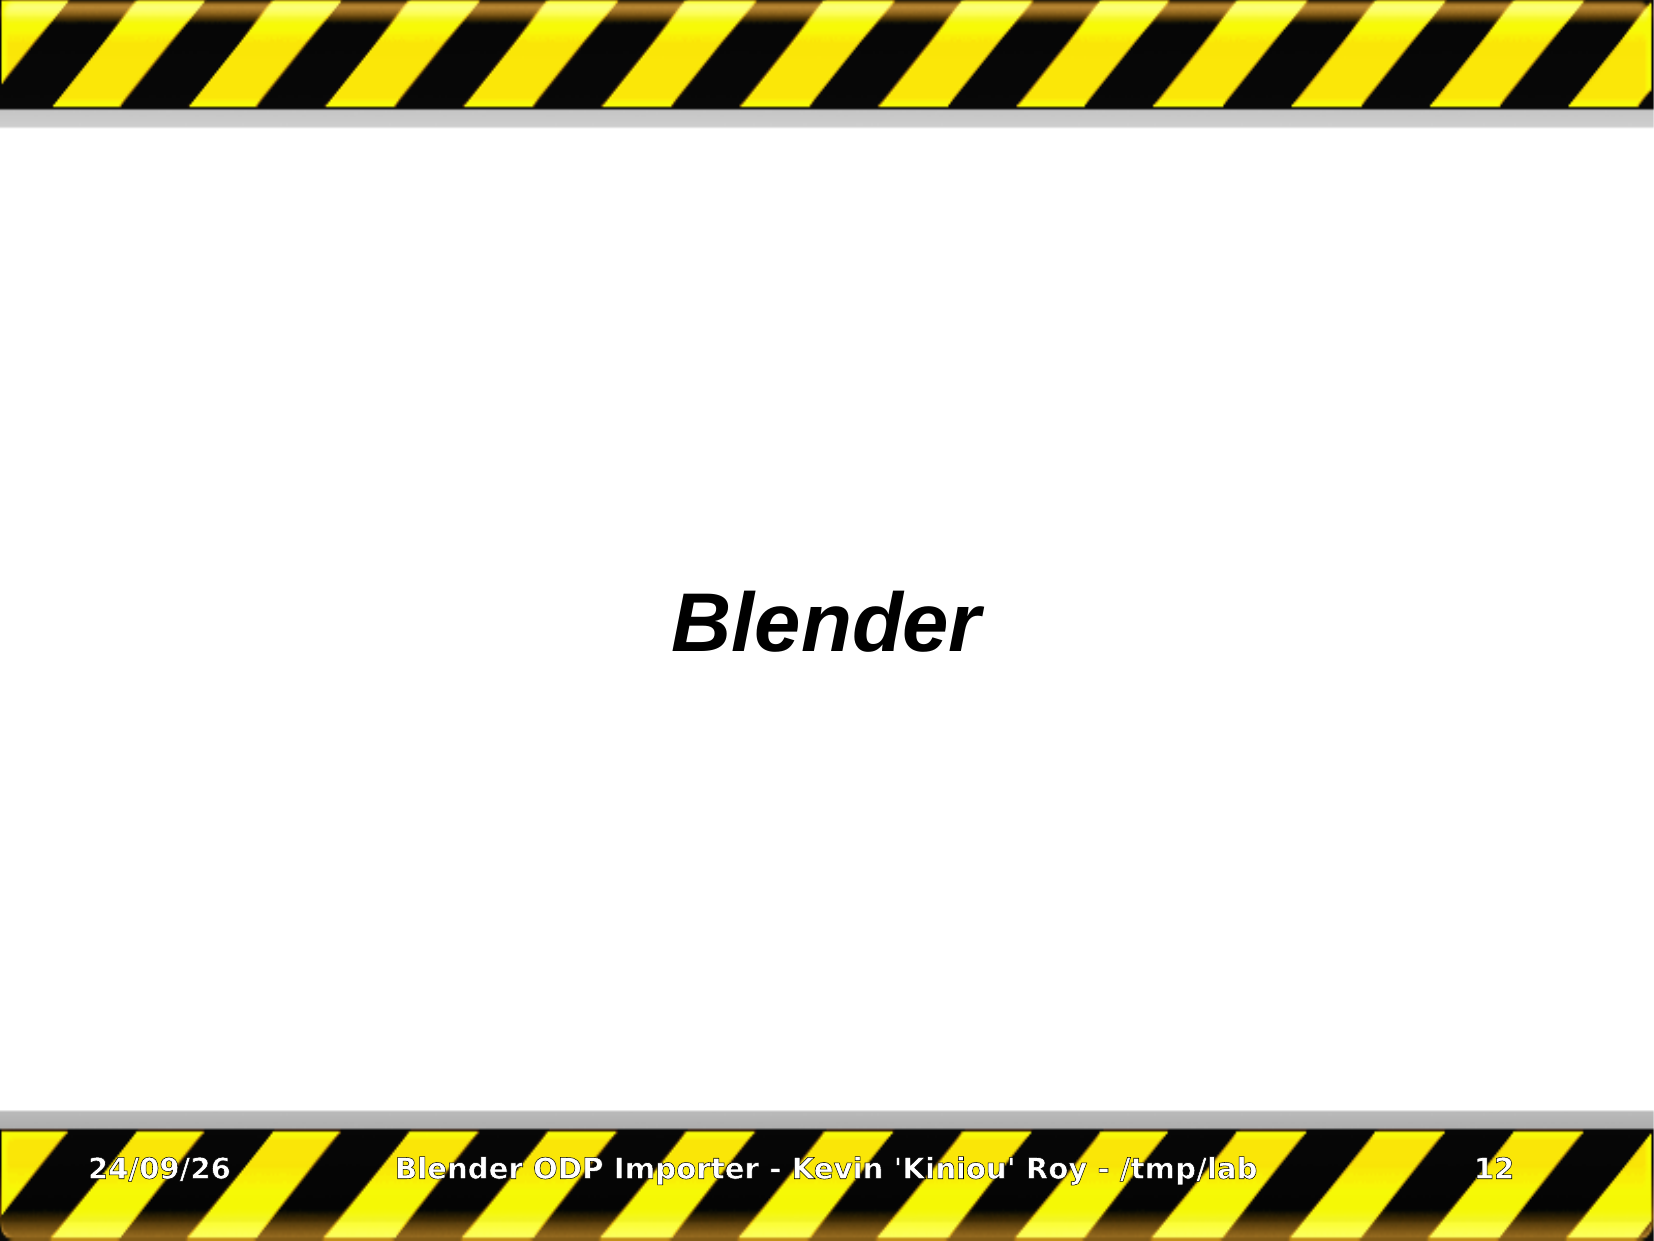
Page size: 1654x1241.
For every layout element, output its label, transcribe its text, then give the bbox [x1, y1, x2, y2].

picture [0, 0, 1654, 1241]
subtitle Blender [59, 576, 1595, 665]
